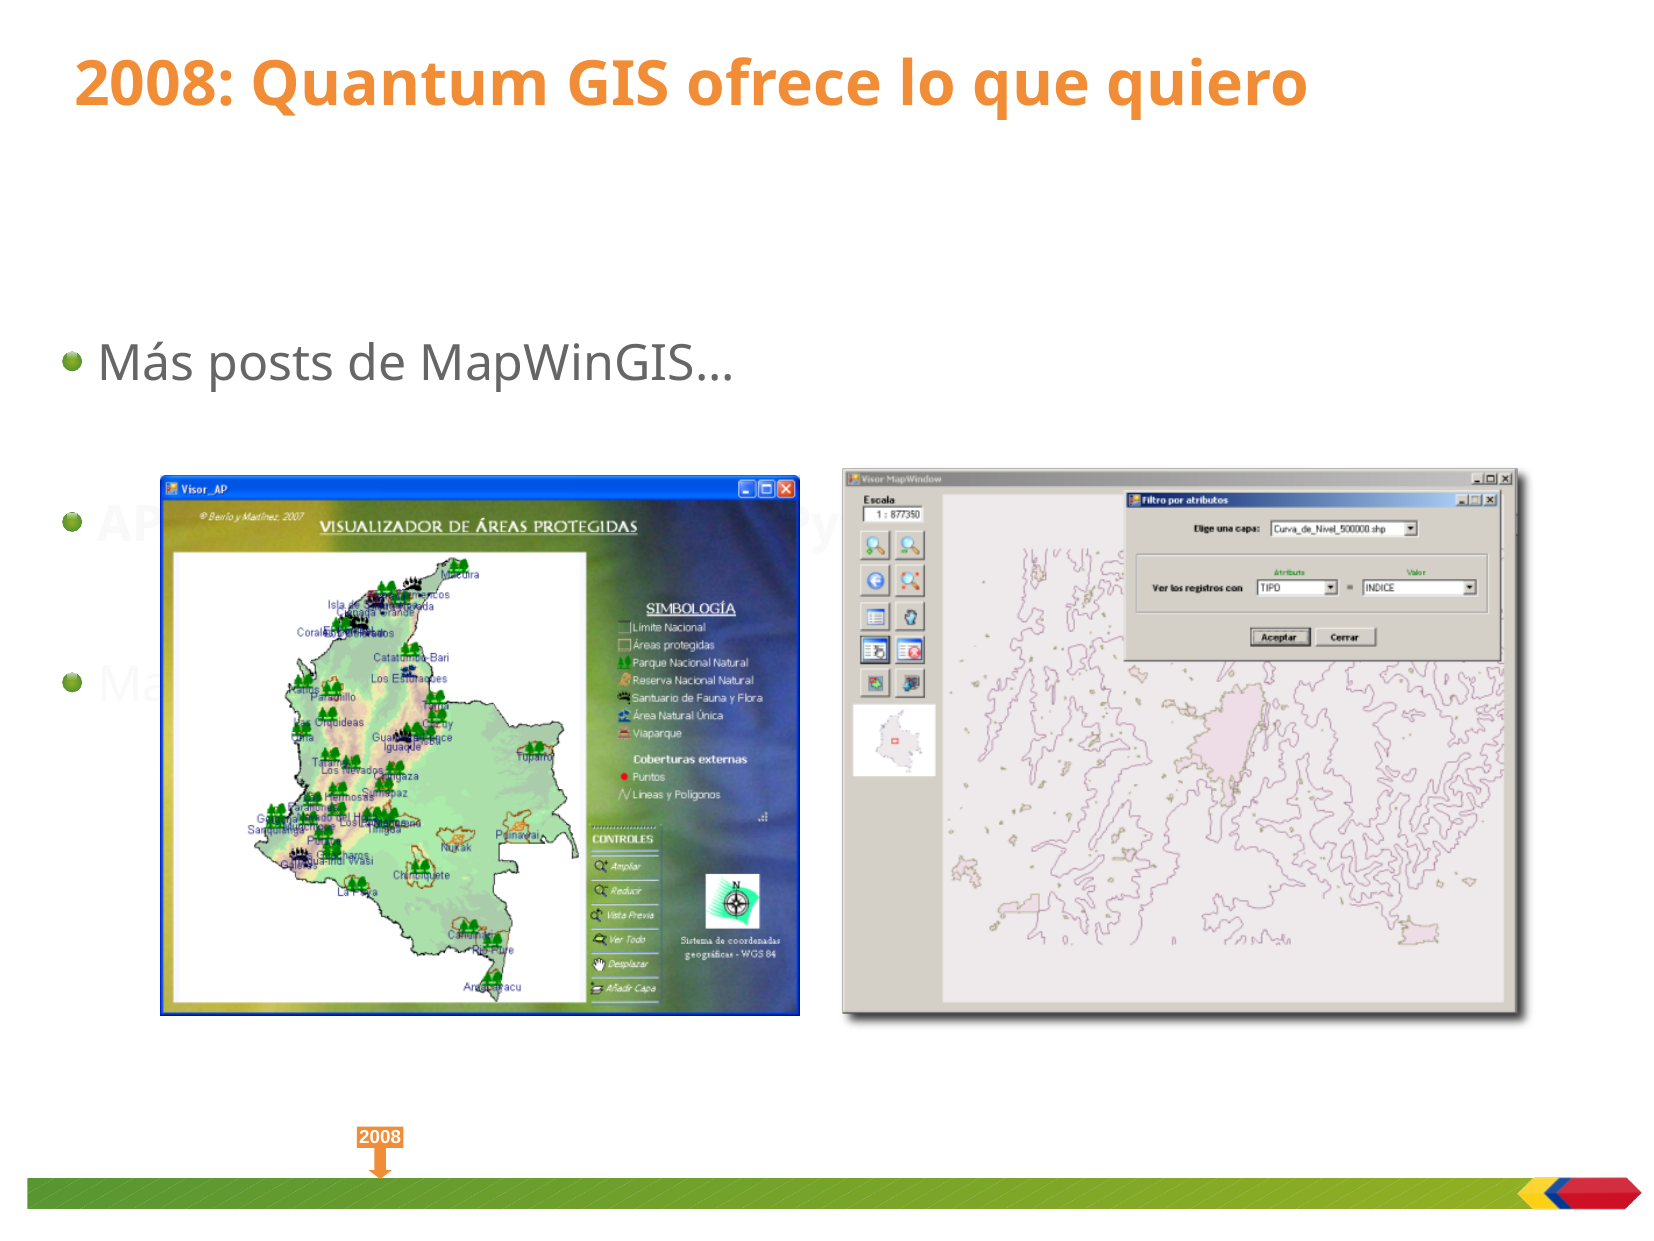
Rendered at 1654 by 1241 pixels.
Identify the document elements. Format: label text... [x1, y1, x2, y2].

text_box Más posts de MapWinGIS... API de QGIS para C++ y para Python Martin Dobias [46, 159, 1605, 996]
text_box [27, 1178, 1532, 1209]
picture [160, 475, 800, 1016]
picture [836, 462, 1538, 1034]
text_box 2008 [356, 1126, 404, 1179]
title 2008: Quantum GIS ofrece lo que quiero [74, 45, 1599, 118]
picture [1517, 1131, 1642, 1241]
